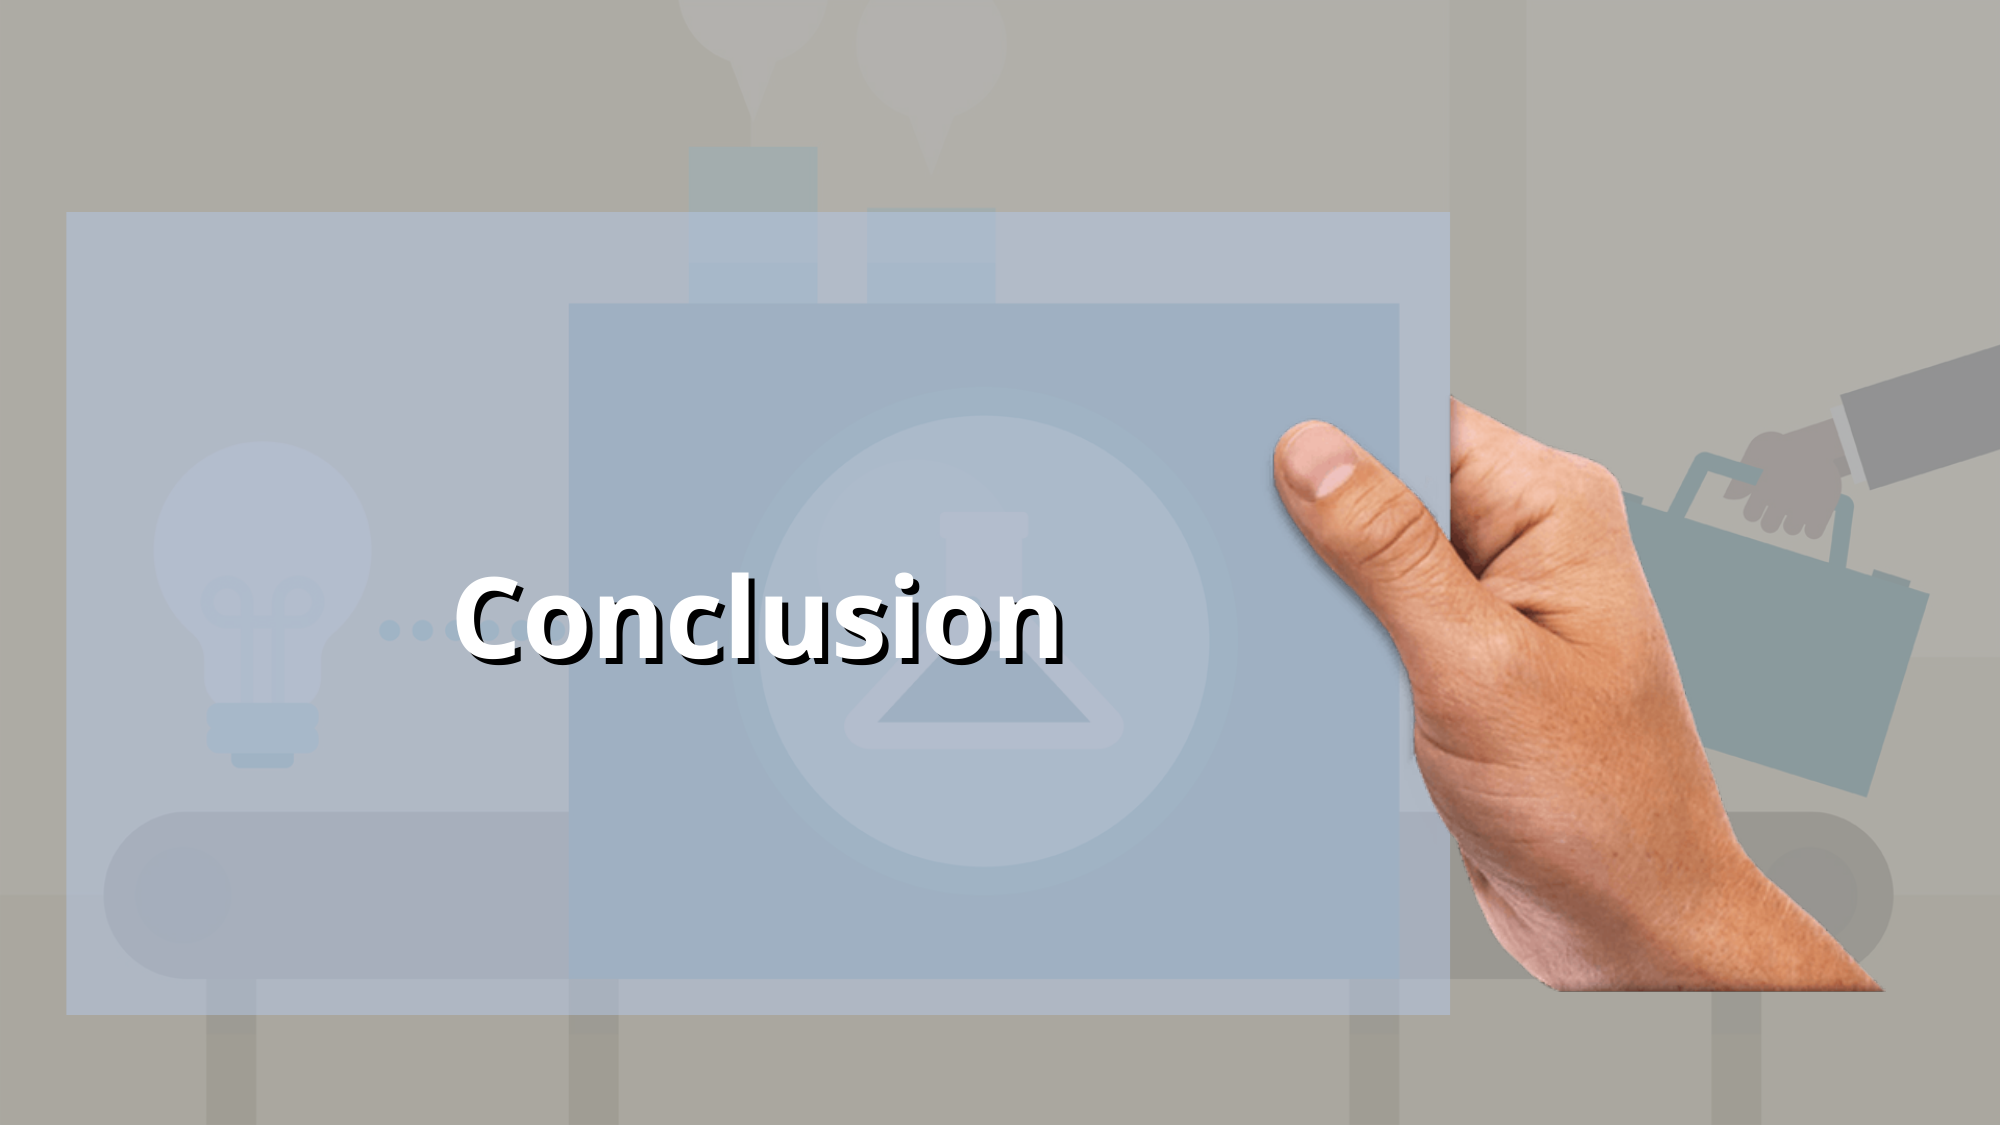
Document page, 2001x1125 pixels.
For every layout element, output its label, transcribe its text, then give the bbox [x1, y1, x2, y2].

text_box Conclusion [66, 212, 1450, 1015]
picture [1260, 380, 1886, 1006]
text_box [0, 0, 2000, 1125]
